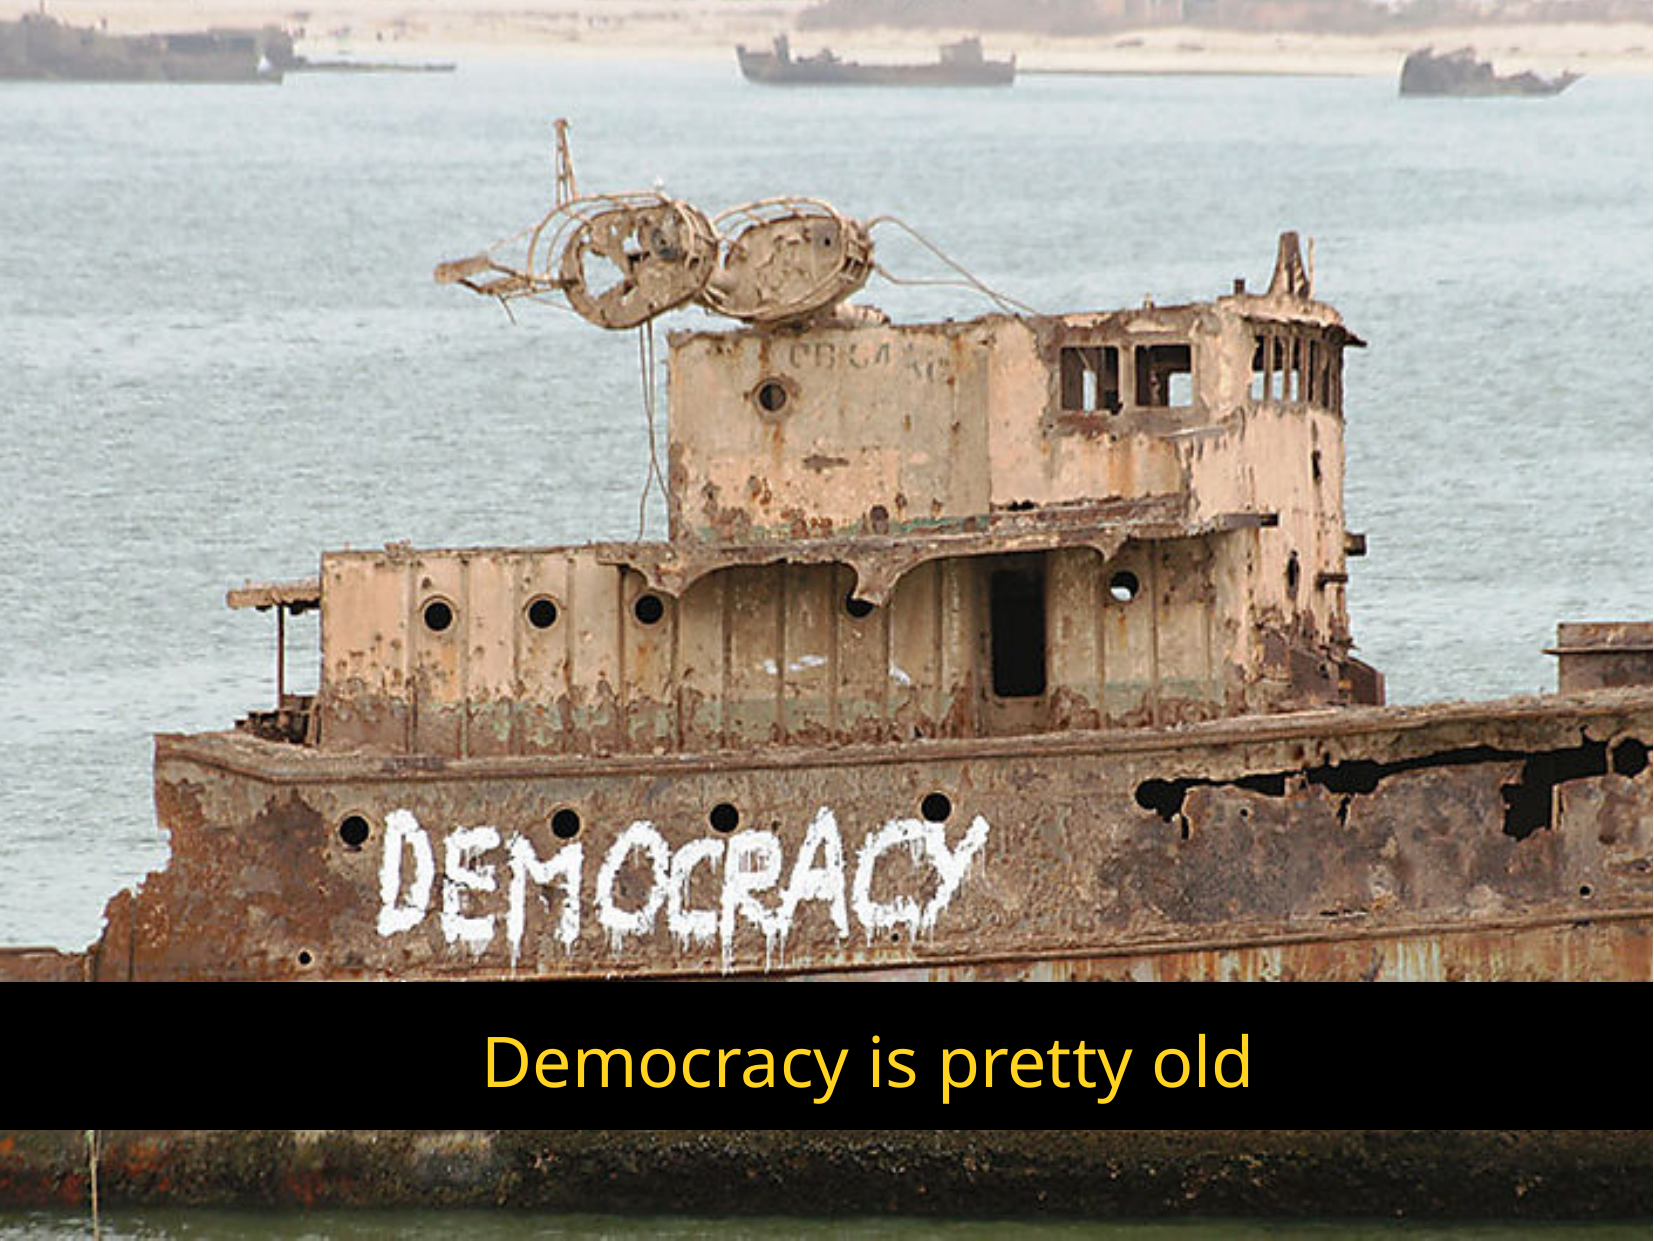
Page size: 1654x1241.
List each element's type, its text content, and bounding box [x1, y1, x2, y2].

list Democracy is pretty old [37, 1012, 1651, 1110]
picture [0, 0, 1653, 982]
picture [0, 1130, 1653, 1241]
text_box [0, 982, 1653, 1130]
